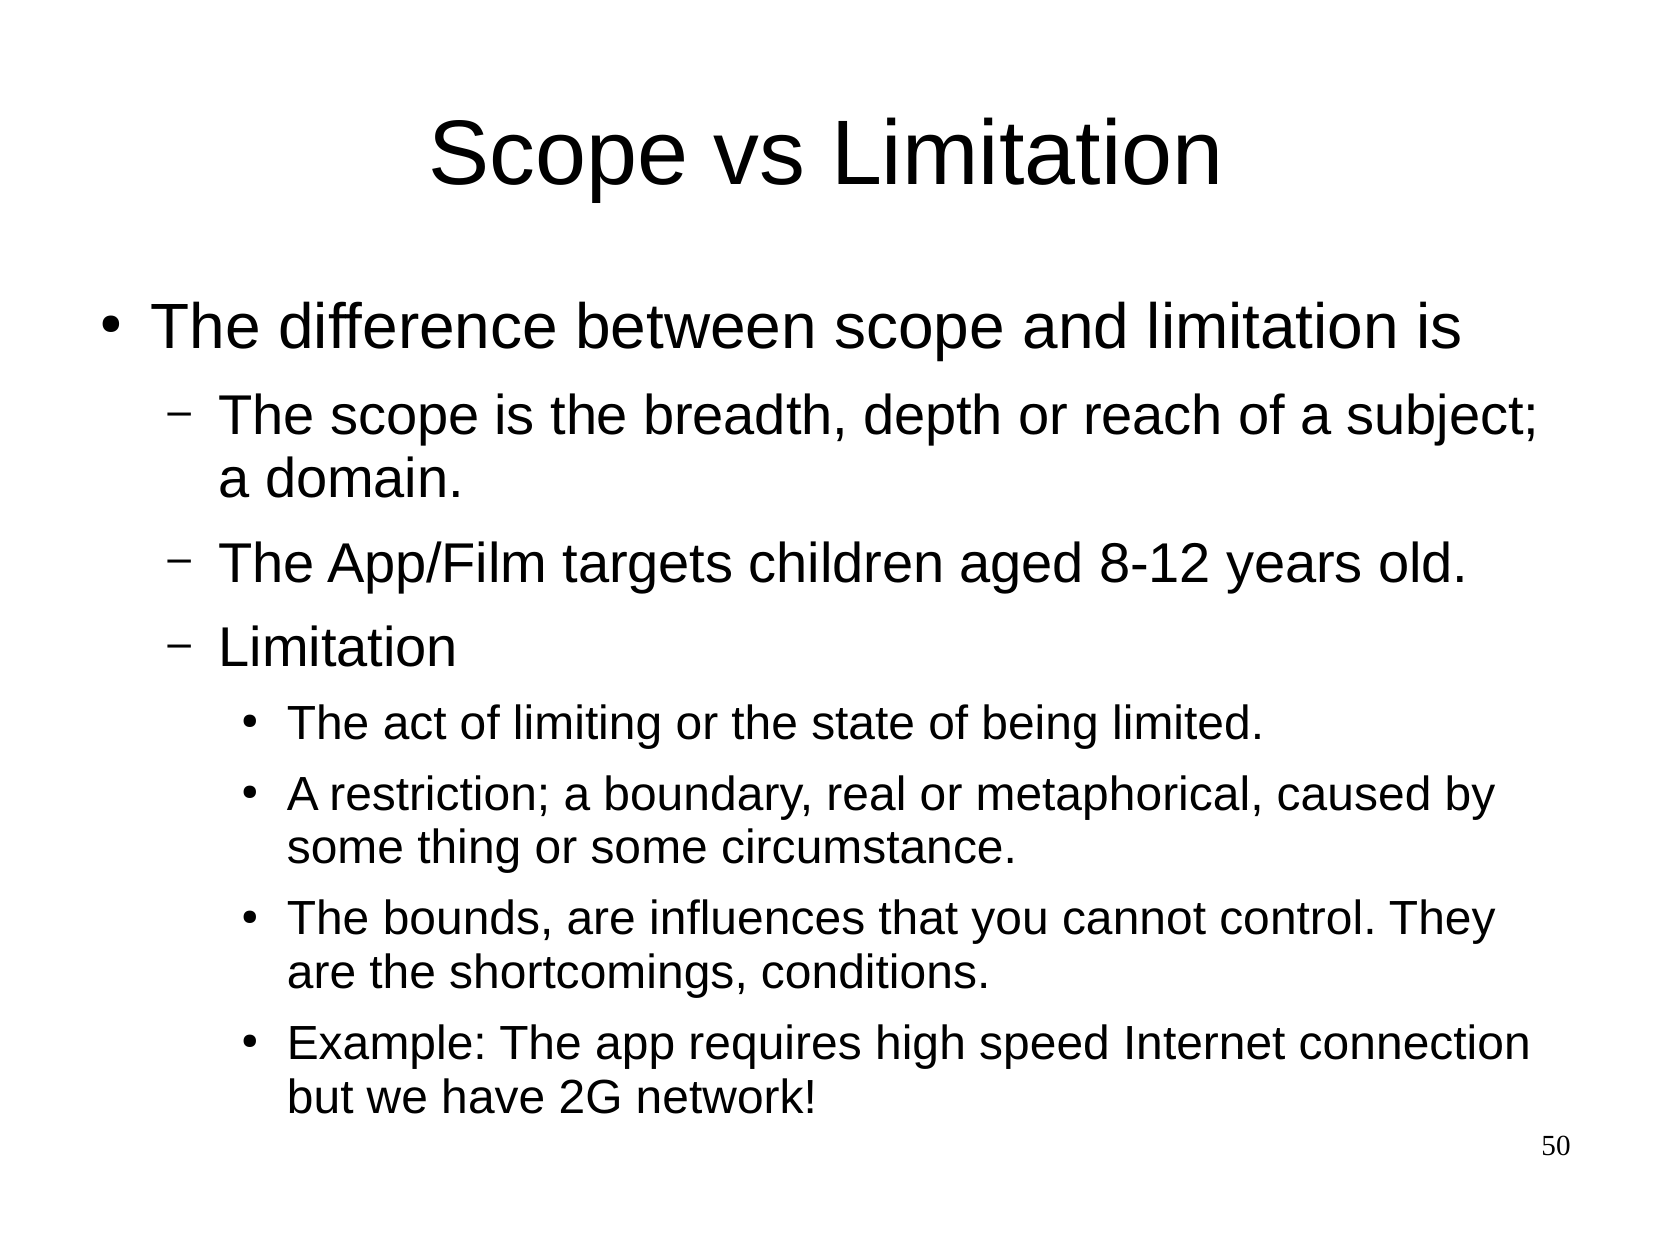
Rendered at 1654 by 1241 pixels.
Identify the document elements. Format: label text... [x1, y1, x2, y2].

title Scope vs Limitation [82, 49, 1571, 257]
list The difference between scope and limitation is The scope is the breadth, depth or reach of a subject; a domain. The App/Film targets children aged 8-12 years old. Limitation The act of limiting or the state of being limited. A restriction; a boundary, real or metaphorical, caused by some thing or some circumstance. The bounds, are influences that you cannot control. They are the shortcomings, conditions. Example: The app requires high speed Internet connection but we have 2G network! [82, 290, 1571, 1126]
